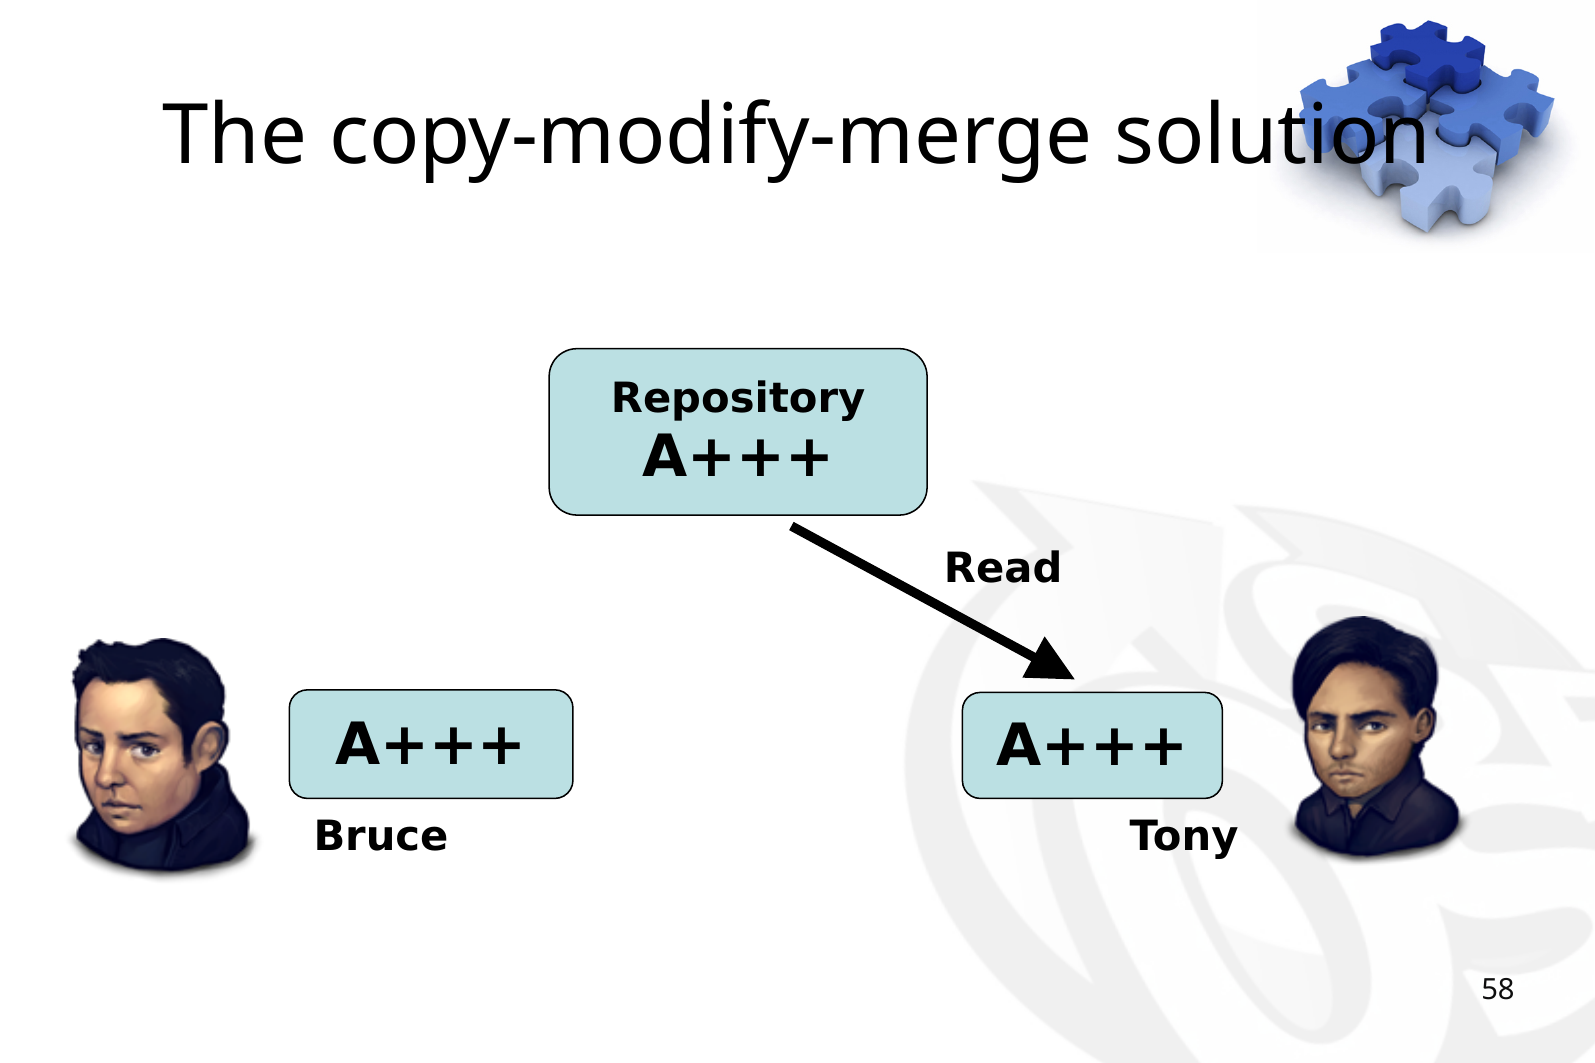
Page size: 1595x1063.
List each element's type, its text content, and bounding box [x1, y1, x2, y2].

text_box A+++ [289, 689, 573, 799]
text_box Repository A+++ [549, 348, 928, 516]
picture [1257, 0, 1595, 253]
text_box Read [407, 536, 918, 601]
picture [1252, 616, 1504, 868]
picture [40, 638, 289, 887]
text_box Read [822, 536, 1223, 601]
title The copy-modify-merge solution [79, 42, 1515, 220]
text_box Bruce Tony [298, 804, 1255, 869]
text_box A+++ [962, 692, 1223, 799]
